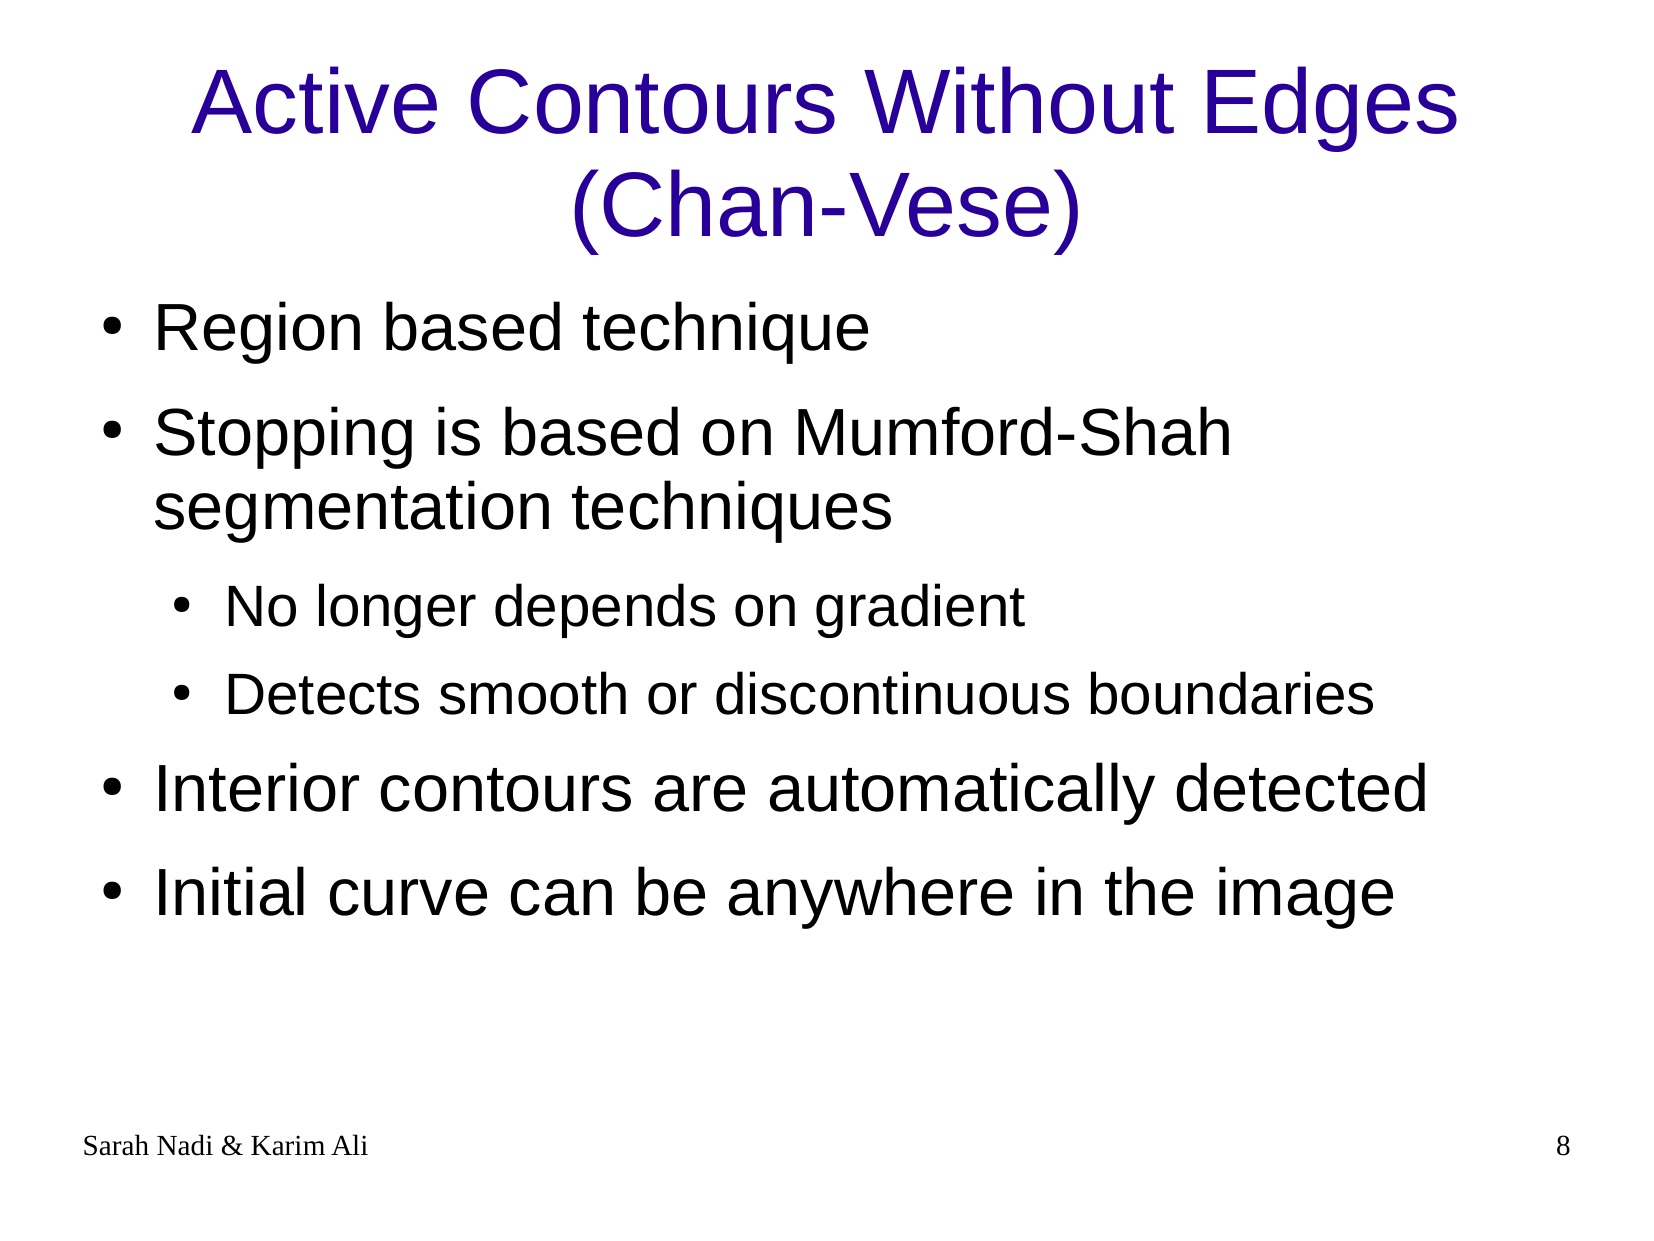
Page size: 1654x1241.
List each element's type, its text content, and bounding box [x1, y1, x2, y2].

list Region based technique Stopping is based on Mumford-Shah segmentation techniques No longer depends on gradient Detects smooth or discontinuous boundaries Interior contours are automatically detected Initial curve can be anywhere in the image [82, 290, 1571, 1109]
title Active Contours Without Edges (Chan-Vese) [82, 50, 1571, 256]
